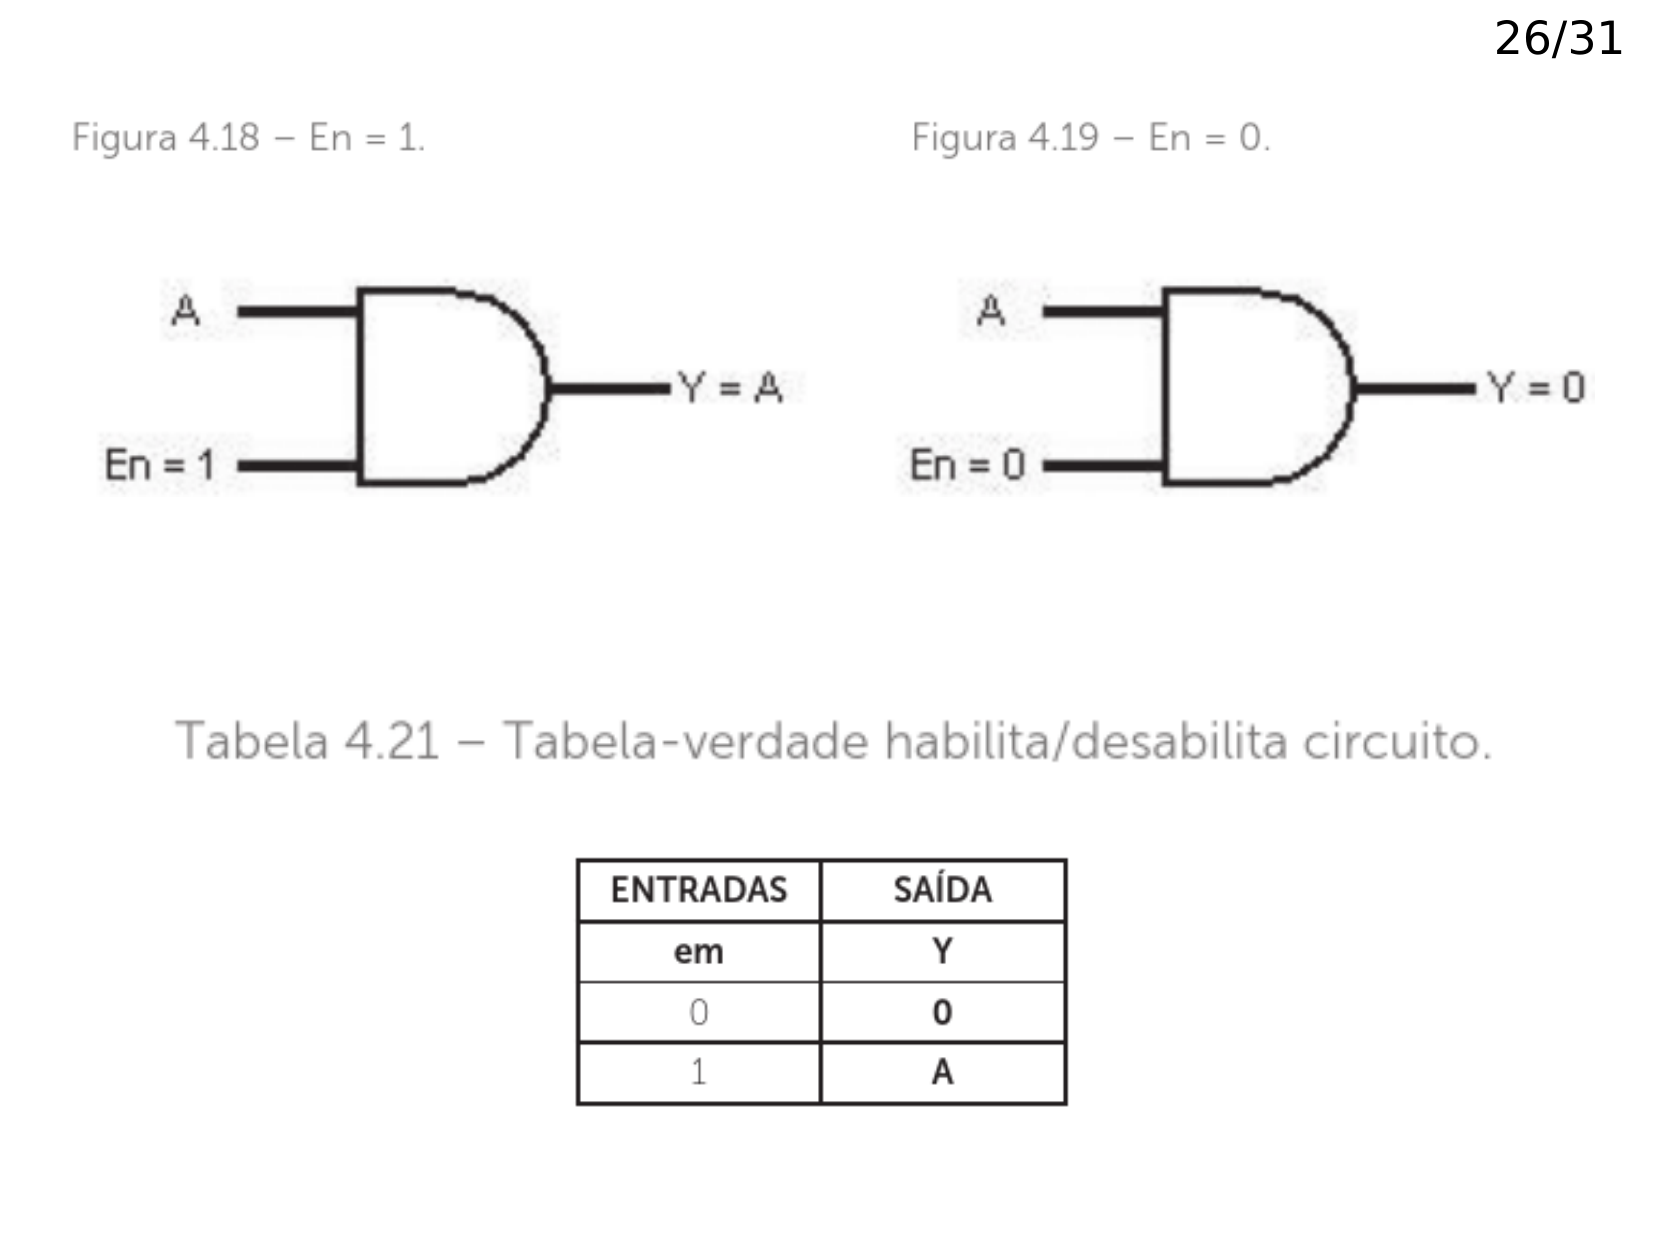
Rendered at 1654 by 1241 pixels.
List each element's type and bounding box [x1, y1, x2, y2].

picture [165, 704, 1512, 780]
picture [570, 850, 1075, 1111]
picture [68, 112, 1595, 497]
